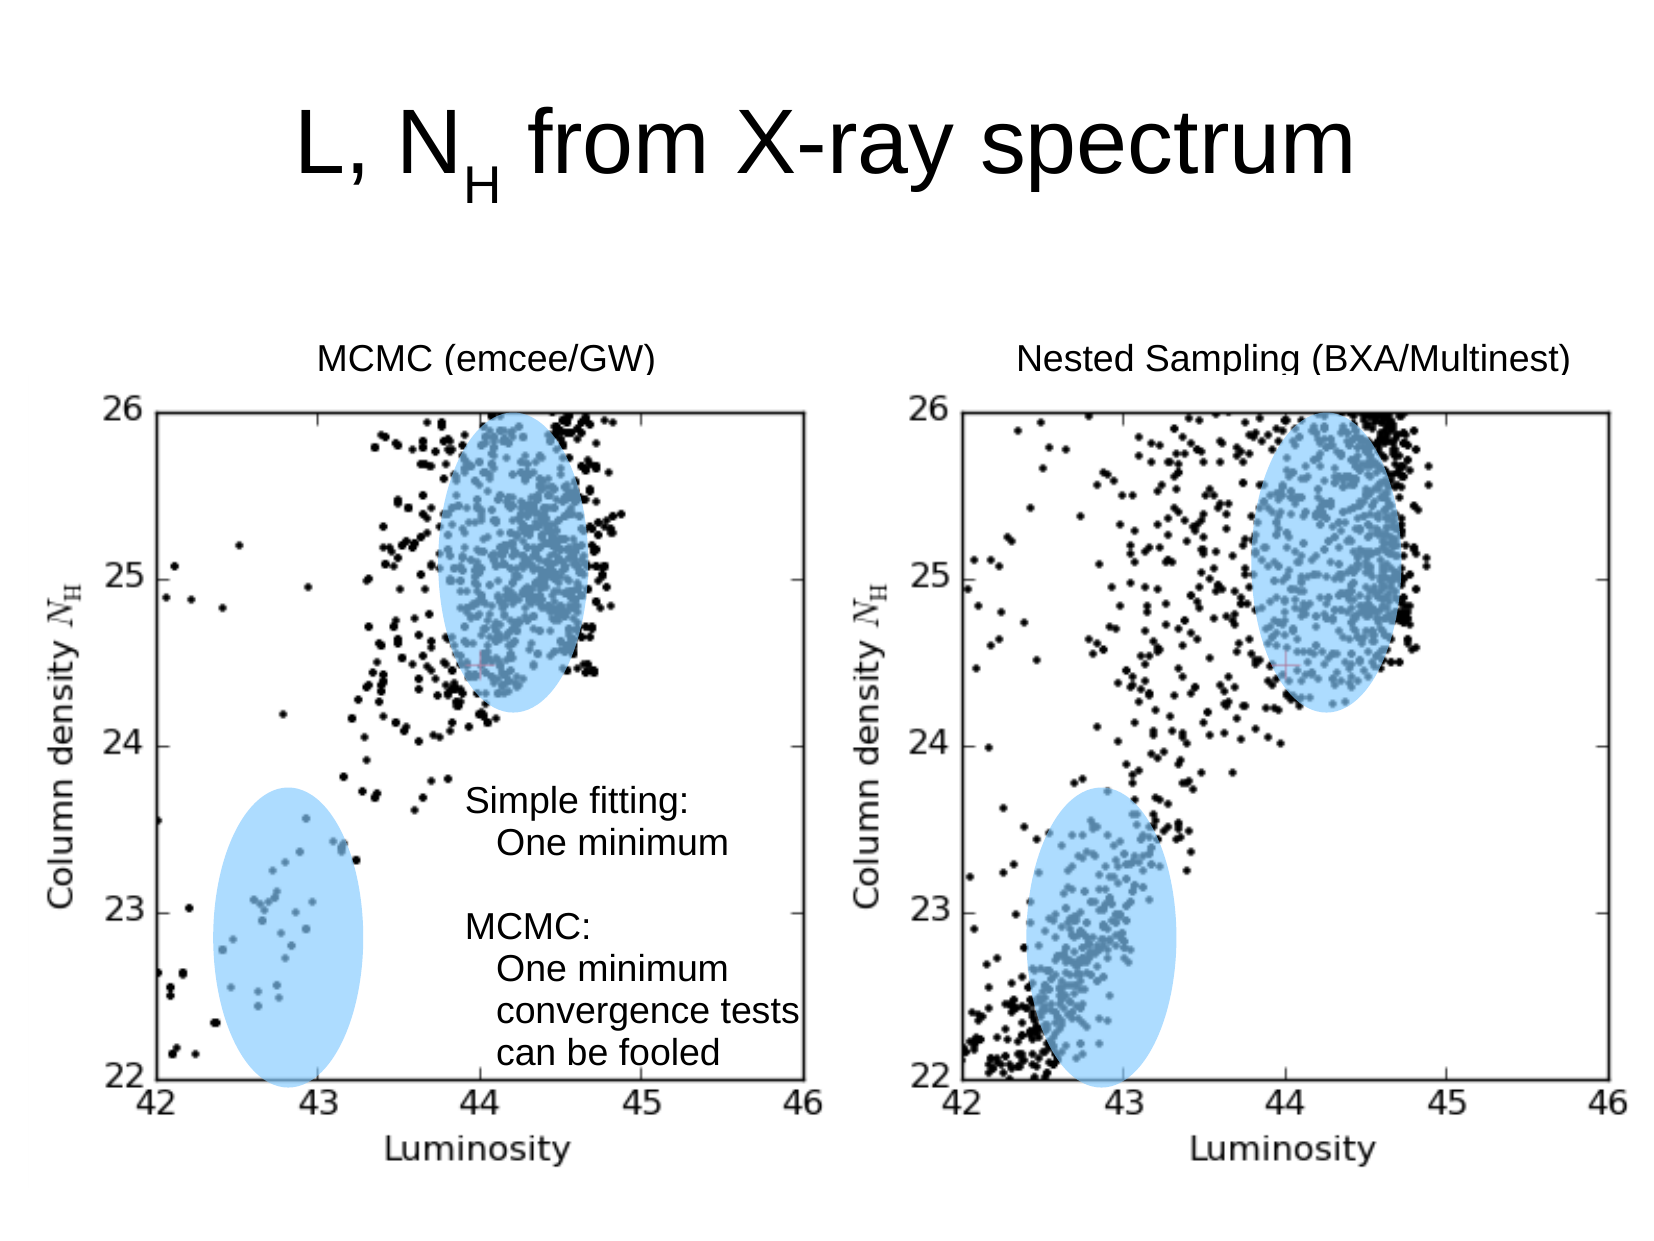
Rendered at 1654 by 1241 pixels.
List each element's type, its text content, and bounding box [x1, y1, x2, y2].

text_box MCMC (emcee/GW) [167, 330, 806, 375]
title L, NH from X-ray spectrum [82, 49, 1571, 257]
text_box [1251, 412, 1402, 713]
text_box Simple fitting: One minimum MCMC: One minimum convergence tests can be fooled [450, 771, 826, 1081]
picture [27, 375, 1648, 1188]
text_box [438, 412, 589, 713]
text_box [1026, 787, 1177, 1088]
text_box Nested Sampling (BXA/Multinest) [975, 330, 1613, 375]
text_box [213, 787, 364, 1088]
